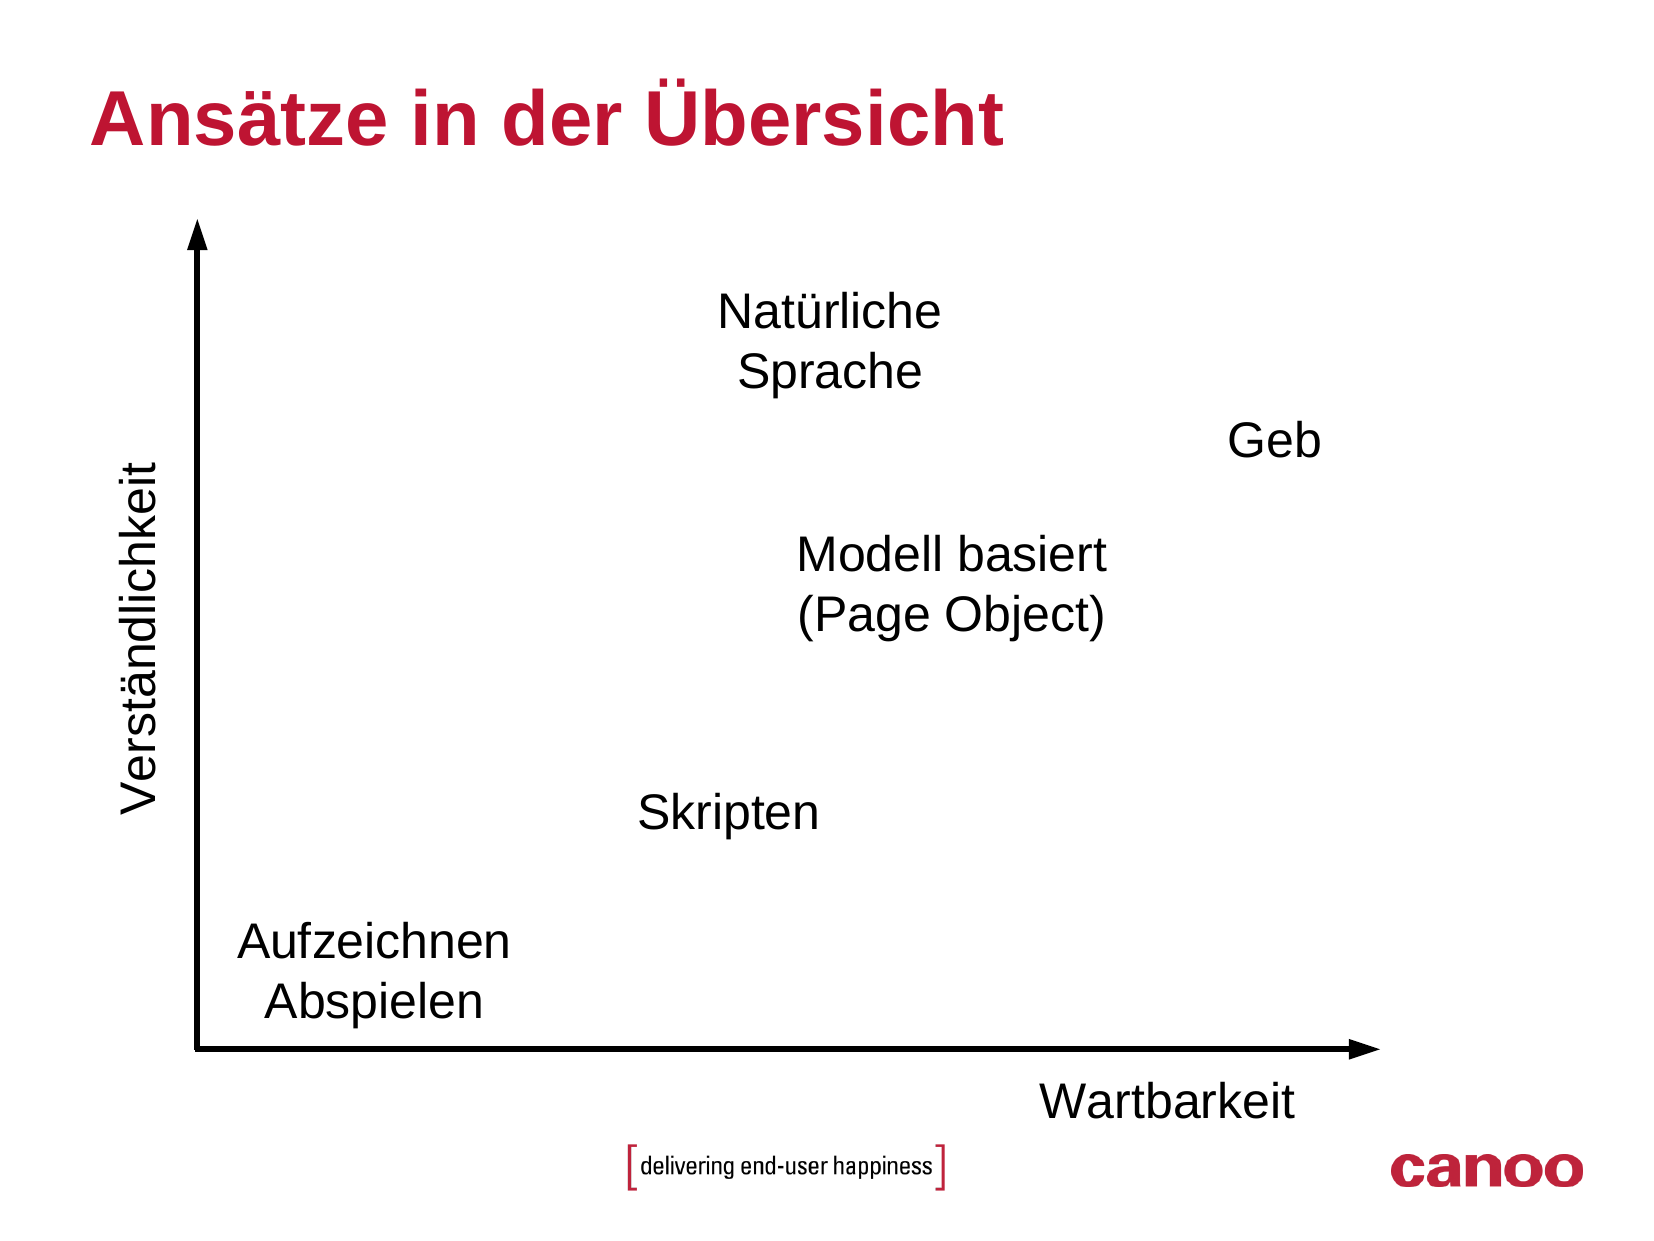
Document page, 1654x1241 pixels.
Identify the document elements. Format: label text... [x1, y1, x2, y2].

text_box Verständlichkeit [97, 450, 173, 831]
text_box Aufzeichnen Abspielen [222, 901, 527, 1036]
title Ansätze in der Übersicht [75, 60, 1591, 181]
text_box Wartbarkeit [1024, 1061, 1309, 1137]
picture [1391, 1154, 1583, 1187]
text_box Geb [1212, 400, 1348, 476]
picture [621, 1140, 951, 1194]
text_box Skripten [622, 771, 836, 847]
text_box Modell basiert (Page Object) [781, 513, 1123, 649]
text_box Natürliche Sprache [702, 271, 958, 406]
